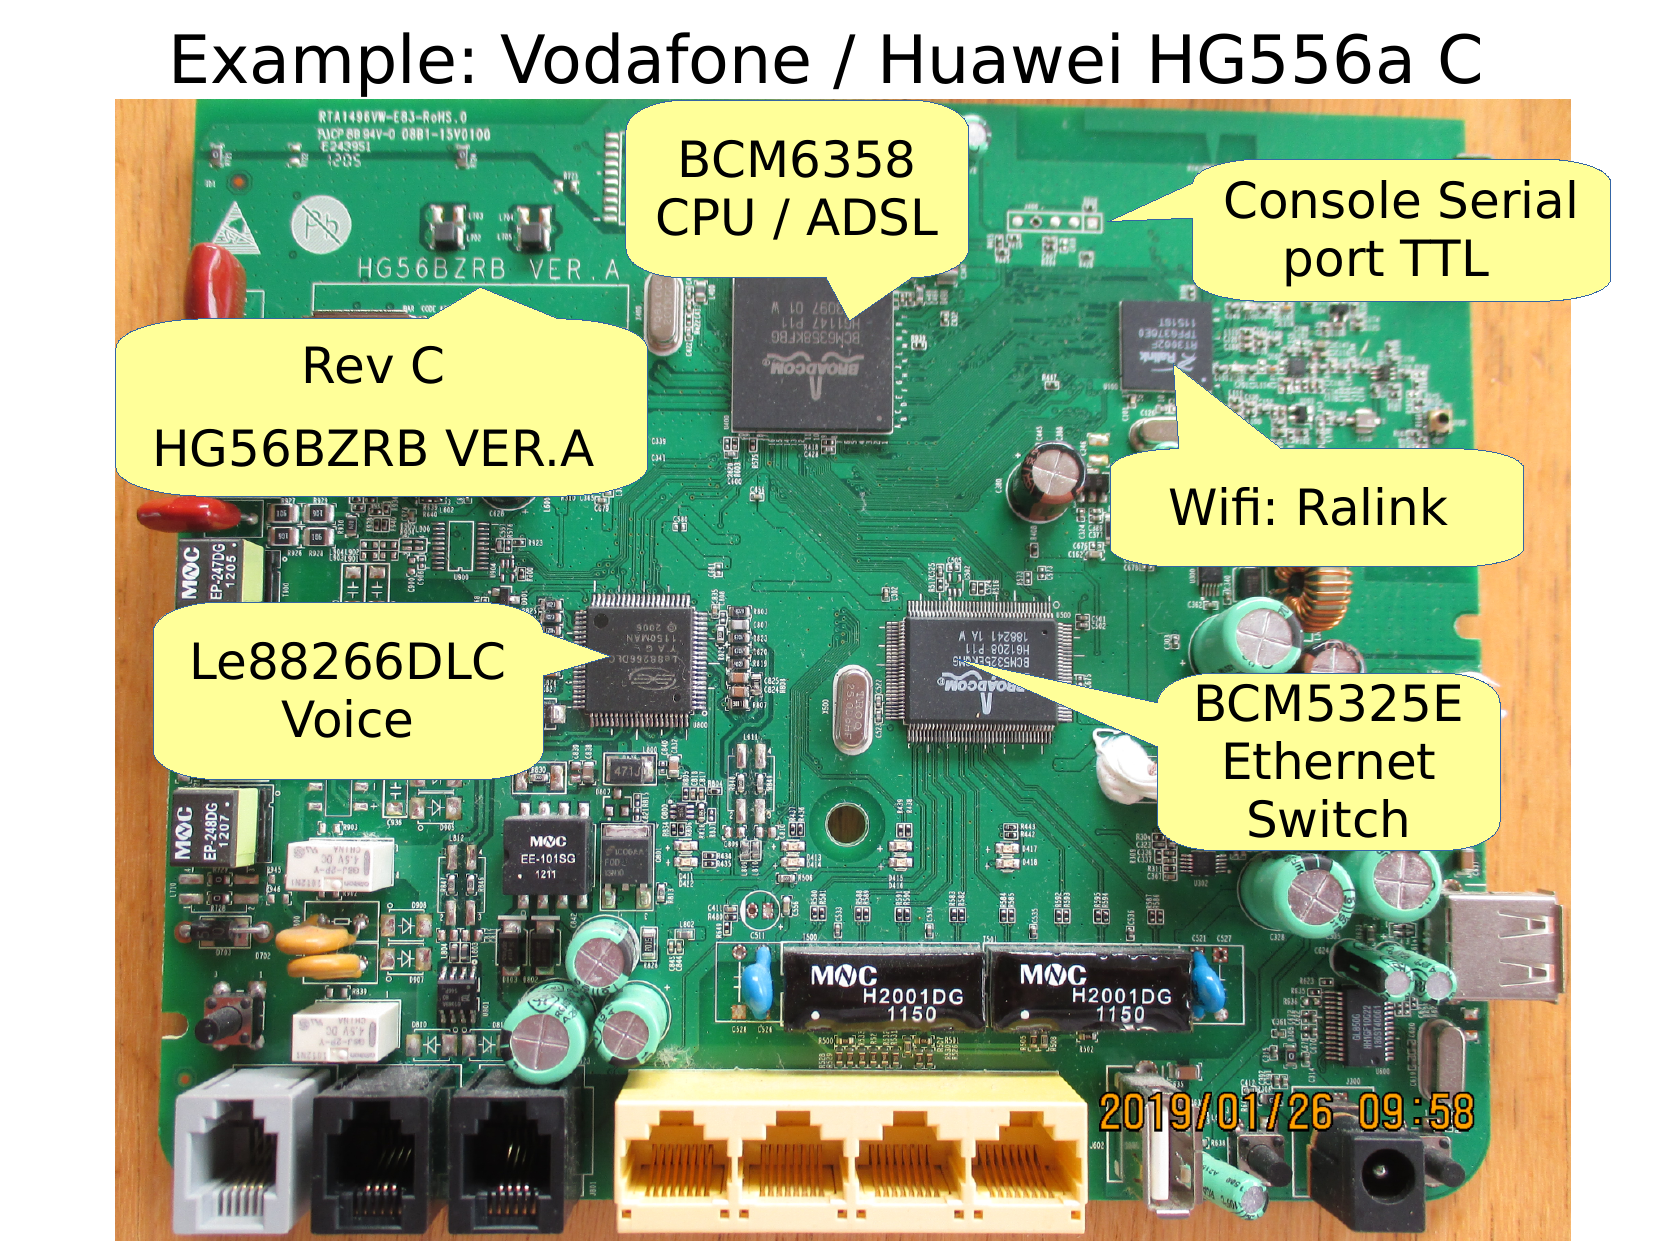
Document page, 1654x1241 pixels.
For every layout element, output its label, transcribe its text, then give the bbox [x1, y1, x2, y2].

text_box Console Serial port TTL [1107, 159, 1611, 302]
text_box Wifi: Ralink [1110, 363, 1524, 567]
title Example: Vodafone / Huawei HG556a C [82, 21, 1571, 99]
text_box Rev C HG56BZRB VER.A [115, 287, 648, 497]
text_box Le88266DLC Voice [153, 602, 611, 780]
text_box BCM5325EEthernet Switch [957, 659, 1501, 851]
text_box [70, 47, 424, 162]
text_box BCM6358 CPU / ADSL [625, 100, 969, 321]
picture [115, 99, 1571, 1241]
